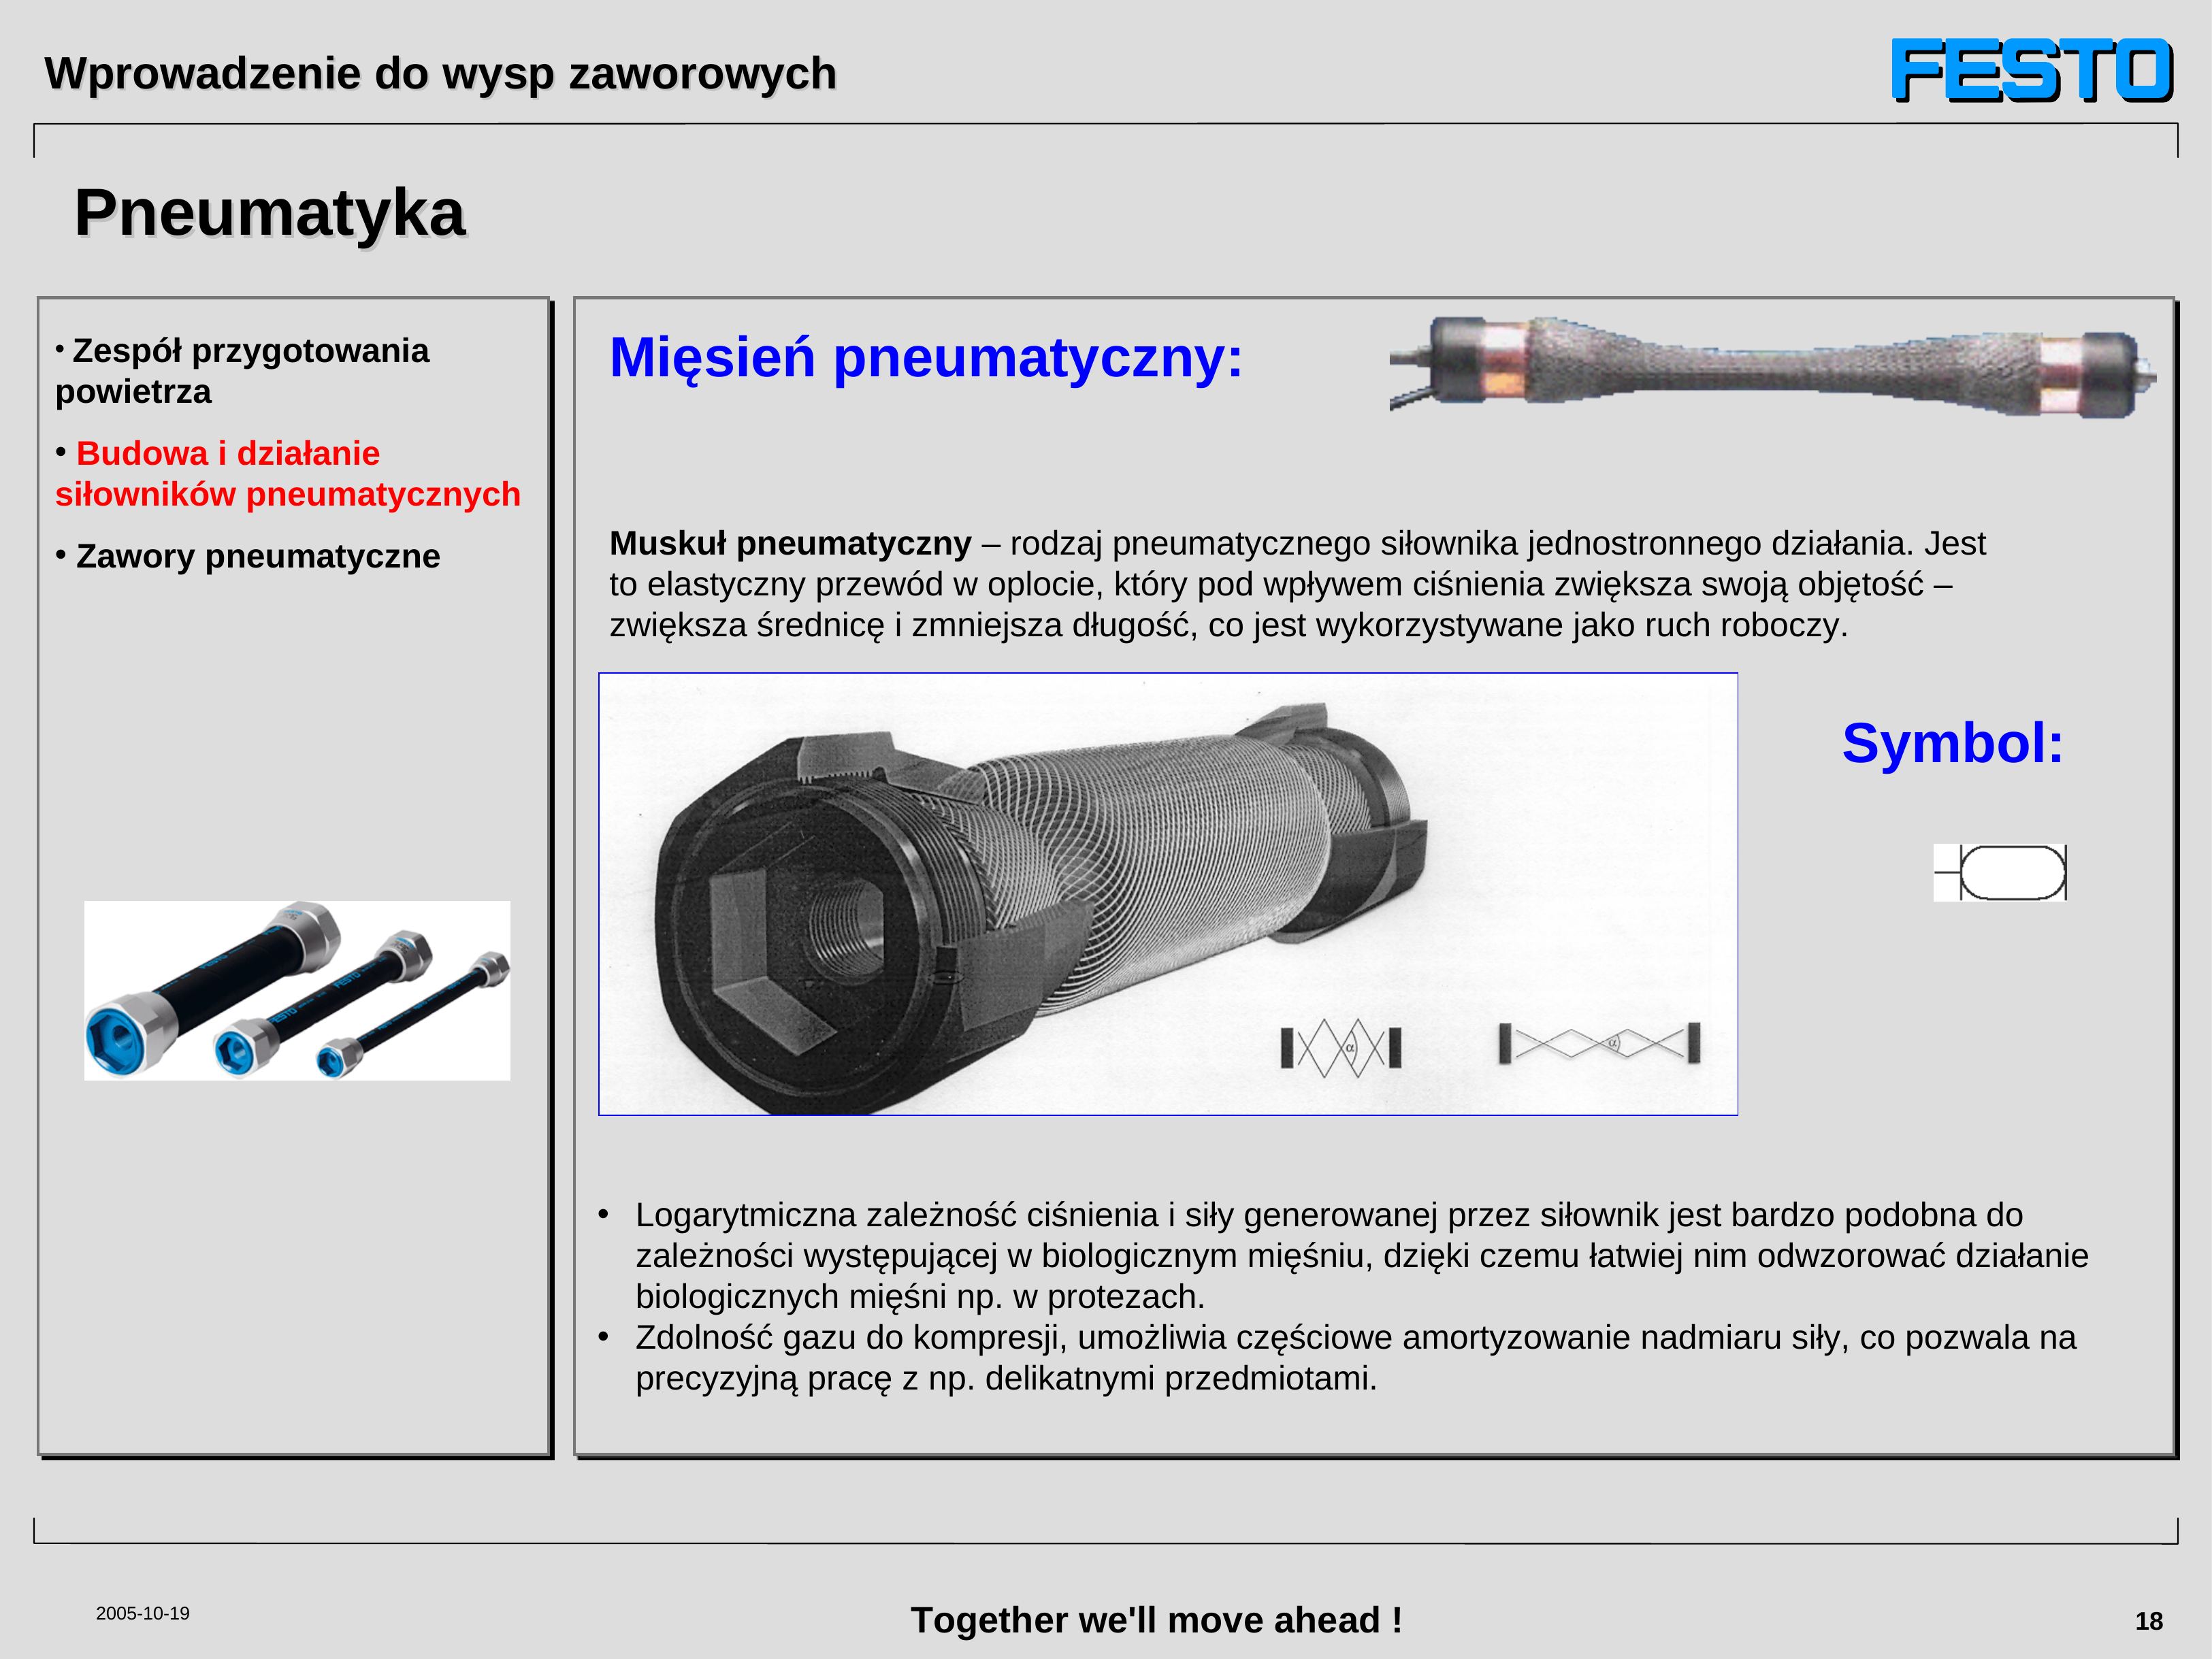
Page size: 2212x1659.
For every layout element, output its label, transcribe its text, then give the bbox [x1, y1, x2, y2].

text_box Muskuł pneumatyczny – rodzaj pneumatycznego siłownika jednostronnego działania. Jest to elastyczny przewód w oplocie, który pod wpływem ciśnienia zwiększa swoją objętość – zwiększa średnicę i zmniejsza długość, co jest wykorzystywane jako ruch roboczy. [599, 516, 2035, 649]
text_box Together we'll move ahead ! [807, 1592, 1508, 1644]
text_box Mięsień pneumatyczny: [599, 314, 1390, 394]
text_box Zespół przygotowania powietrza Budowa i działanie siłowników pneumatycznych Zawory pneumatyczne [44, 323, 536, 642]
text_box Logarytmiczna zależność ciśnienia i siły generowanej przez siłownik jest bardzo podobna do zależności występującej w biologicznym mięśniu, dzięki czemu łatwiej nim odwzorować działanie biologicznych mięśni np. w protezach. Zdolność gazu do kompresji, umożliwia częściowe amortyzowanie nadmiaru siły, co pozwala na precyzyjną pracę z np. delikatnymi przedmiotami. [587, 1187, 2157, 1402]
picture [84, 901, 510, 1081]
picture [1934, 844, 2067, 902]
text_box Symbol: [1832, 700, 2122, 780]
title Pneumatyka [51, 142, 1895, 260]
text_box <number> [2057, 1592, 2186, 1648]
text_box 2005-10-19 [74, 1592, 387, 1633]
picture [599, 673, 1738, 1115]
picture [1390, 302, 2157, 530]
